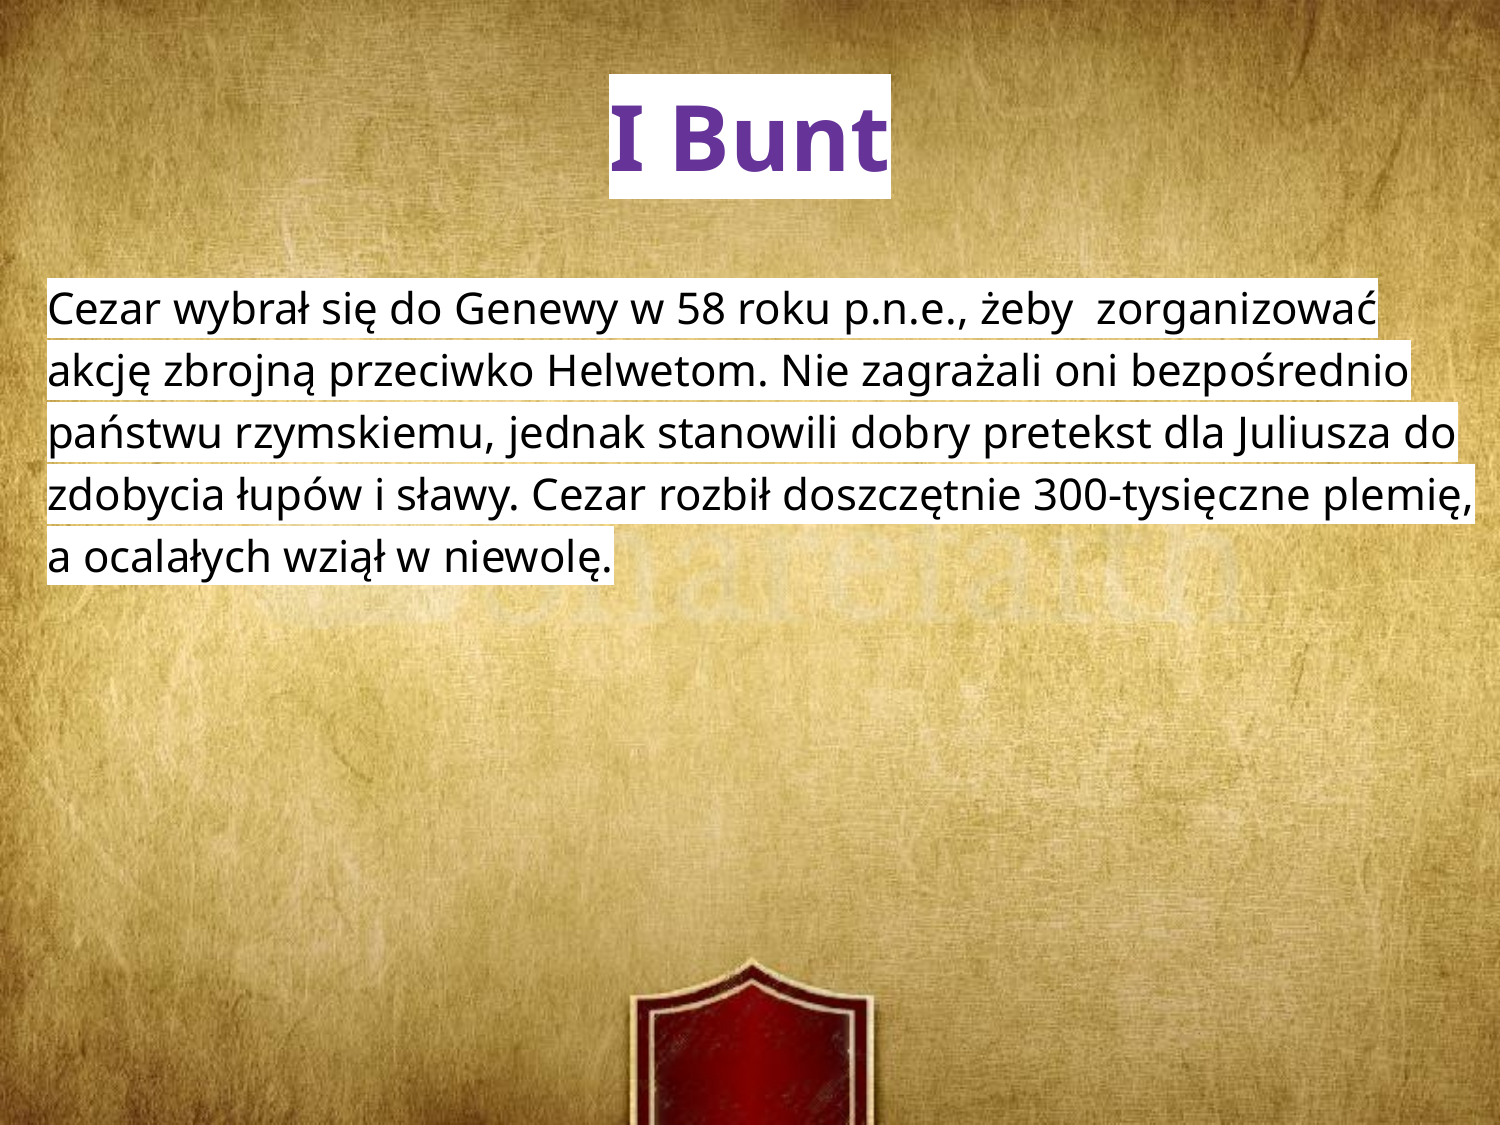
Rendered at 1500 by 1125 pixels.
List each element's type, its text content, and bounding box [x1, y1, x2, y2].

list Cezar wybrał się do Genewy w 58 roku p.n.e., żeby zorganizować akcję zbrojną przeciwko Helwetom. Nie zagrażali oni bezpośrednio państwu rzymskiemu, jednak stanowili dobry pretekst dla Juliusza do zdobycia łupów i sławy. Cezar rozbił doszczętnie 300-tysięczne plemię, a ocalałych wziął w niewolę. [47, 271, 1477, 1096]
title I Bunt [75, 44, 1426, 233]
picture [0, 0, 1500, 1125]
